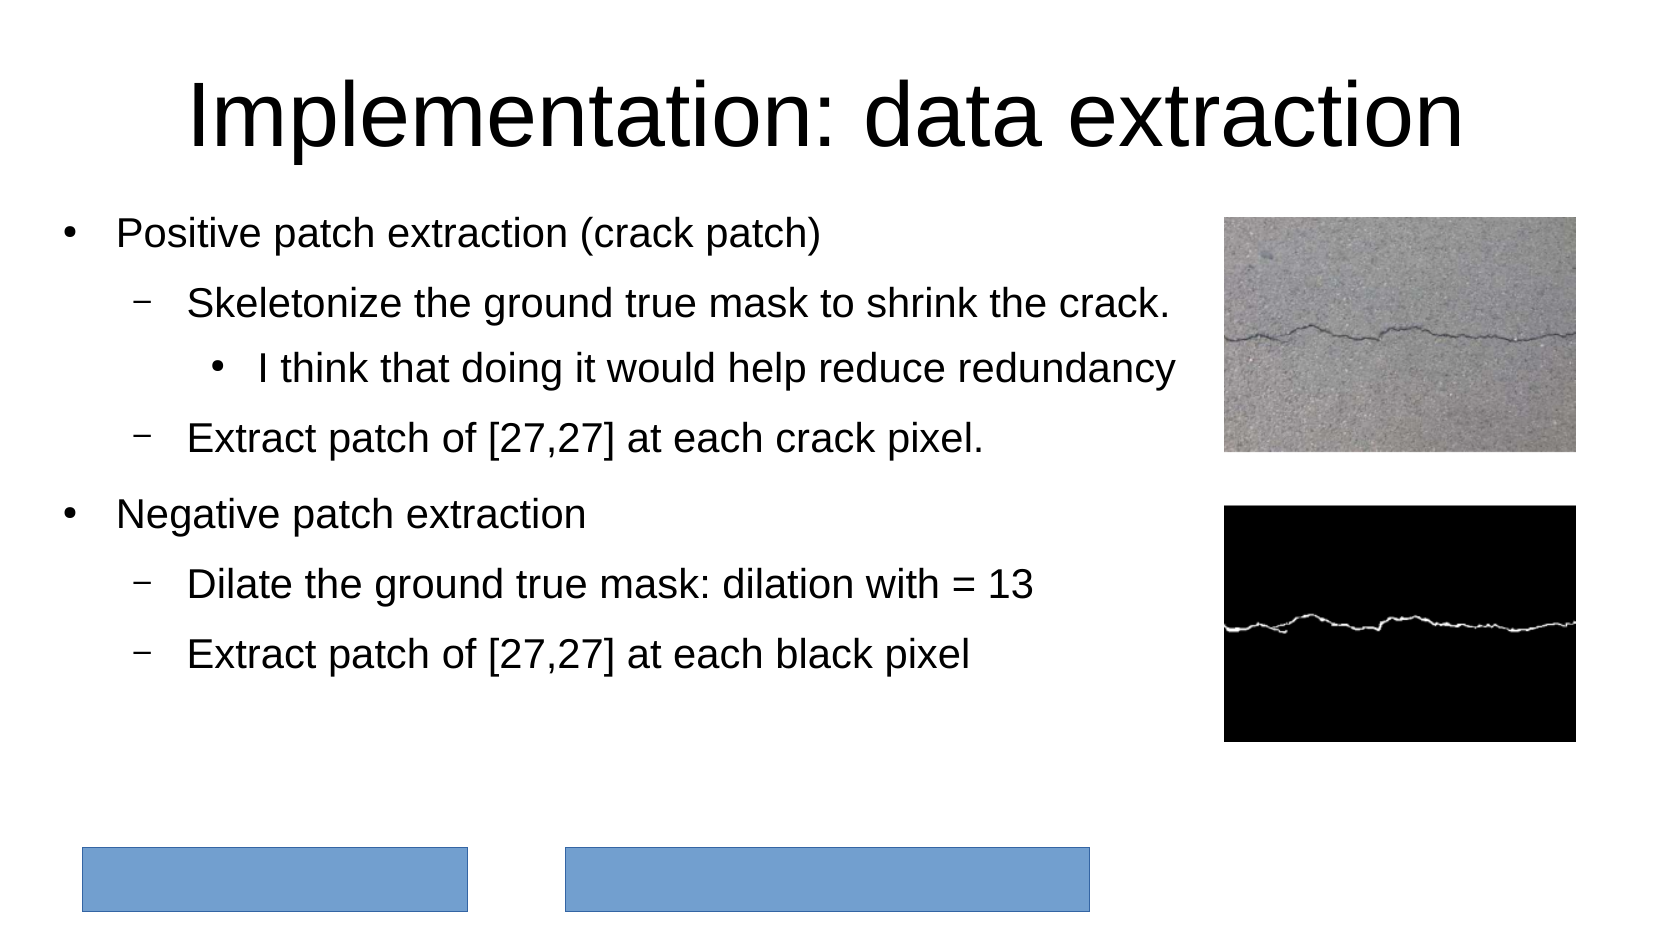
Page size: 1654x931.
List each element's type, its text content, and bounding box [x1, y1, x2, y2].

picture [1224, 217, 1576, 742]
title Implementation: data extraction [82, 37, 1571, 193]
list Positive patch extraction (crack patch) Skeletonize the ground true mask to shrink the crack. I think that doing it would help reduce redundancy Extract patch of [27,27] at each crack pixel. Negative patch extraction Dilate the ground true mask: dilation with = 13 Extract patch of [27,27] at each black pixel [45, 210, 1534, 750]
